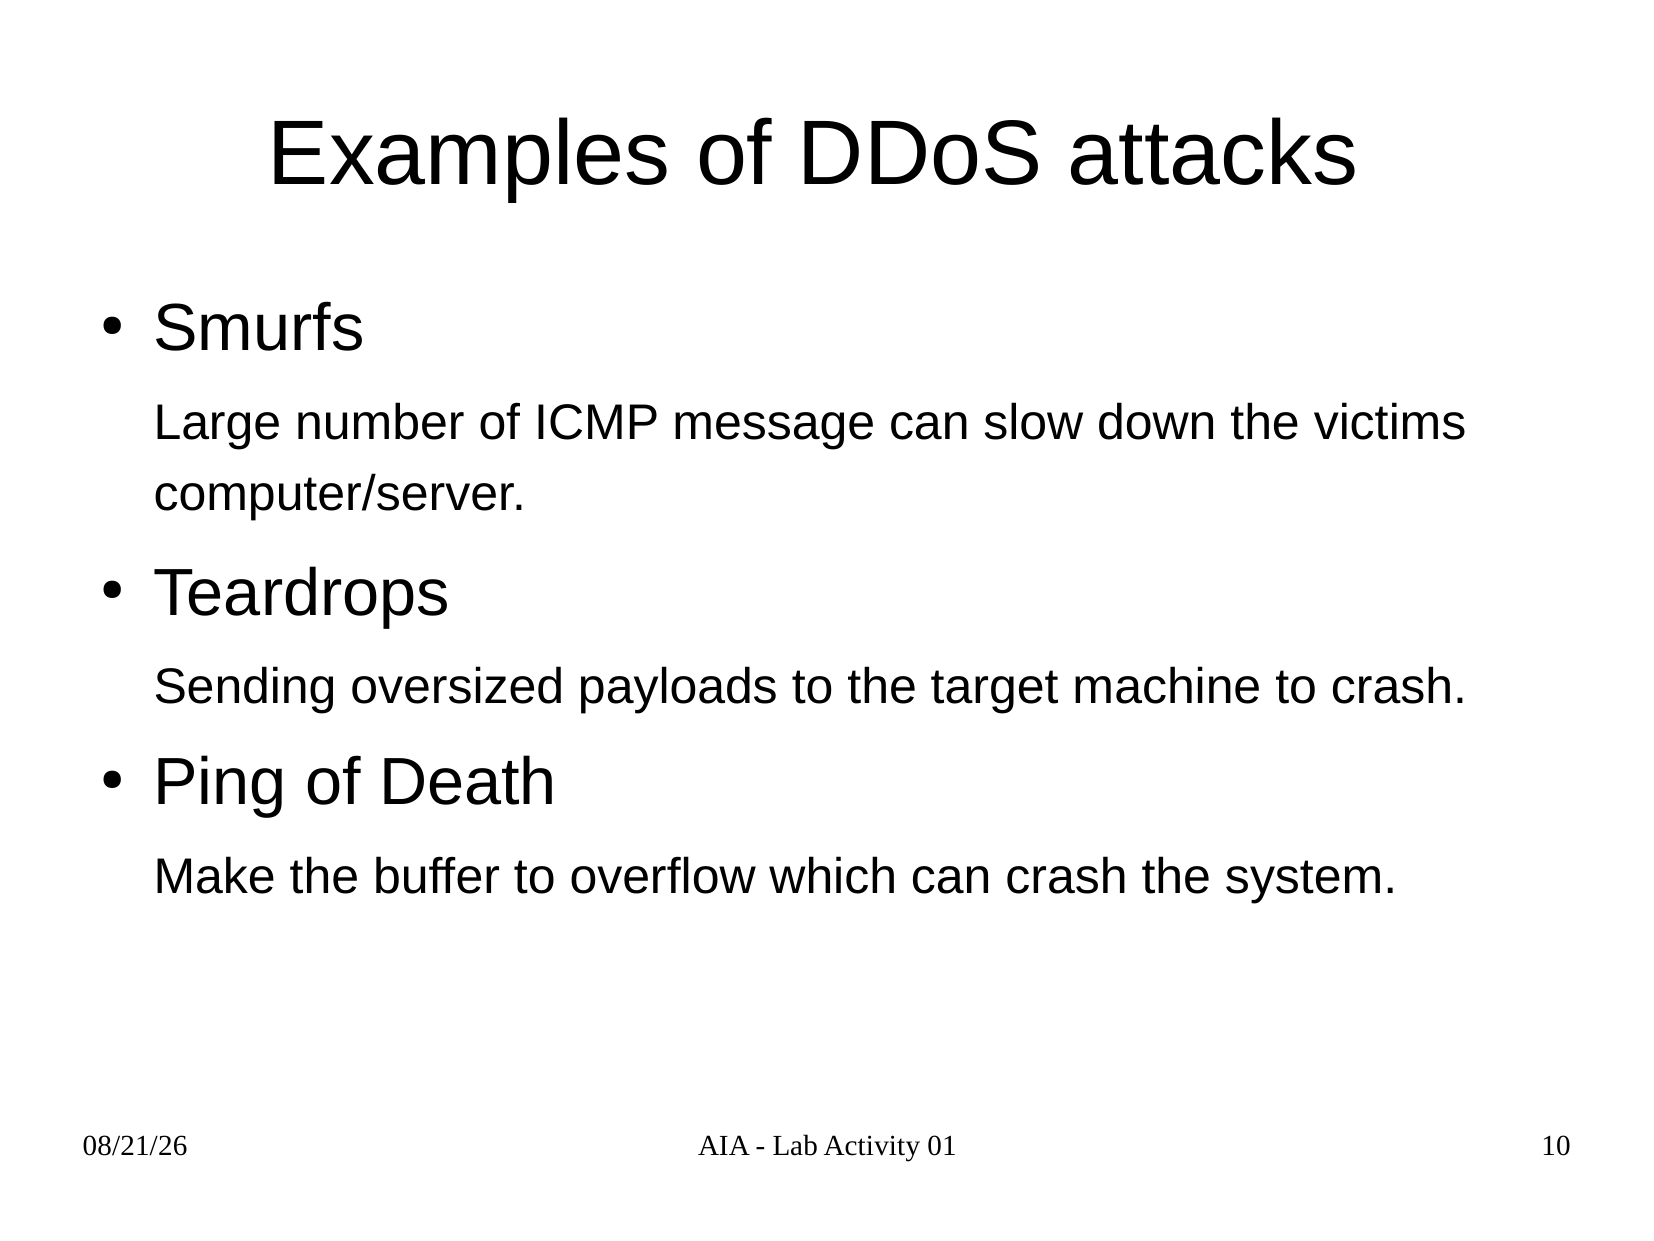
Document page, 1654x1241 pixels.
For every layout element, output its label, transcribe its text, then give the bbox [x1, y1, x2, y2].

list Smurfs Large number of ICMP message can slow down the victims computer/server. Teardrops Sending oversized payloads to the target machine to crash. Ping of Death Make the buffer to overflow which can crash the system. [82, 290, 1571, 1010]
title Examples of DDoS attacks [82, 49, 1571, 257]
